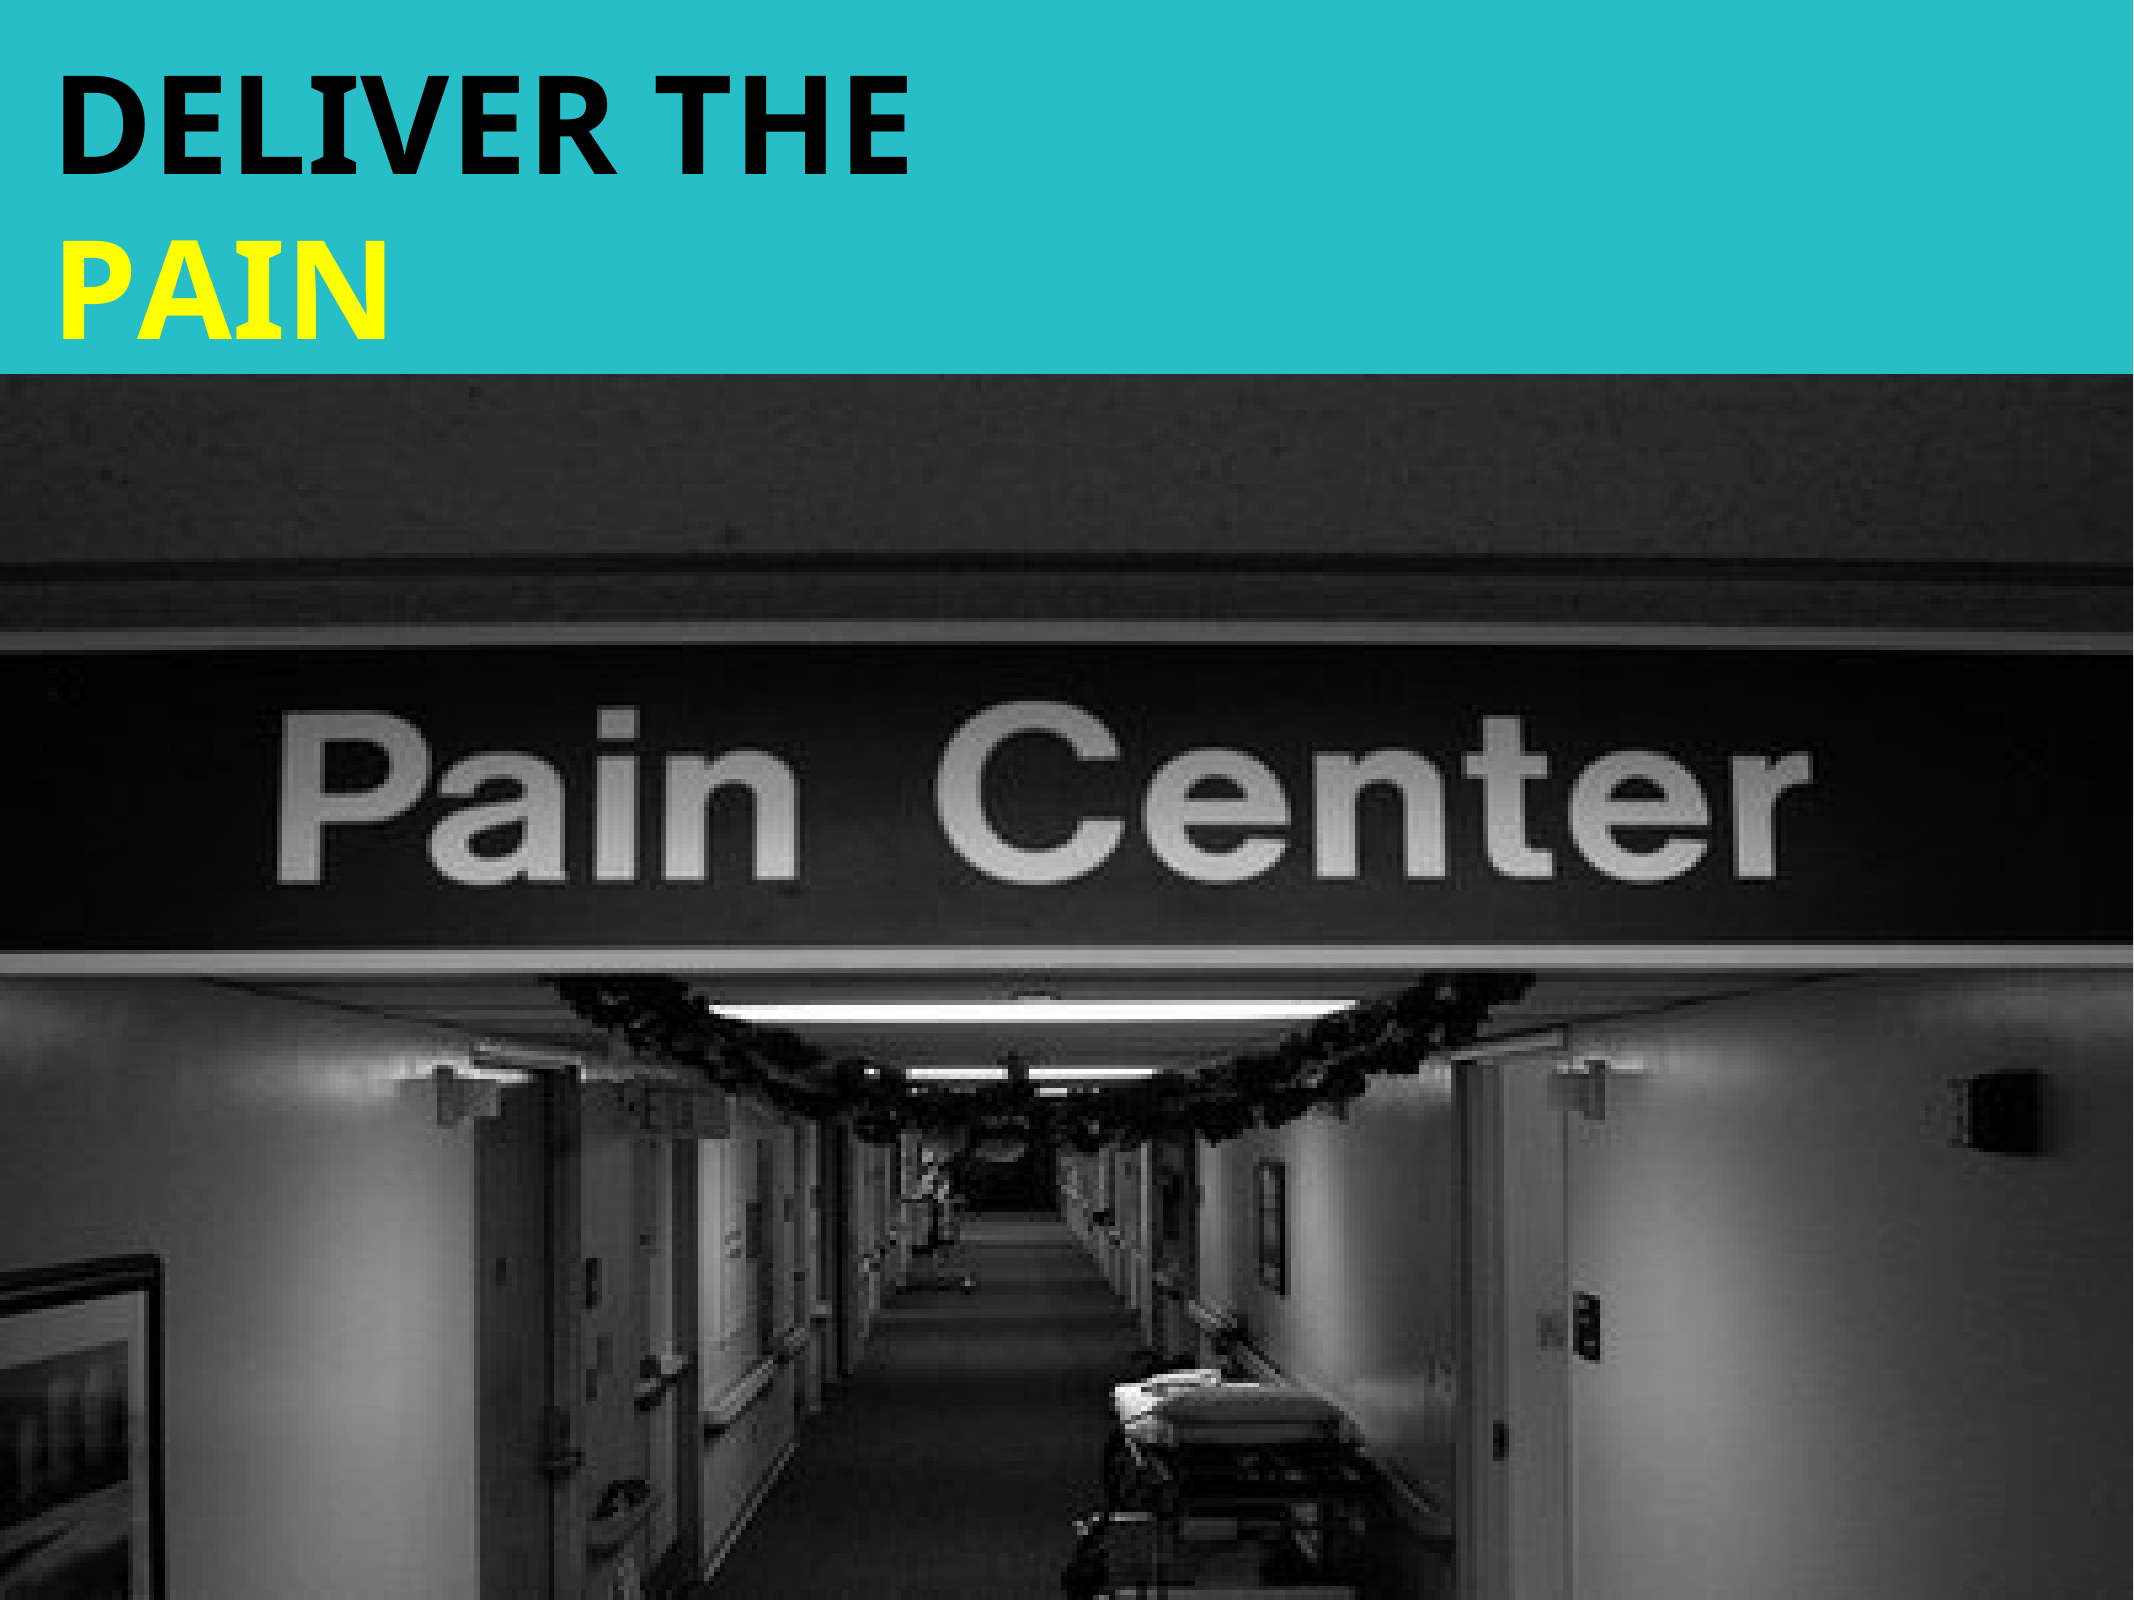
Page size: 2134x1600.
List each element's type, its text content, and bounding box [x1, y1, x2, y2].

picture [0, 374, 2134, 1600]
text_box DELIVER THE PAIN [41, 37, 2134, 374]
